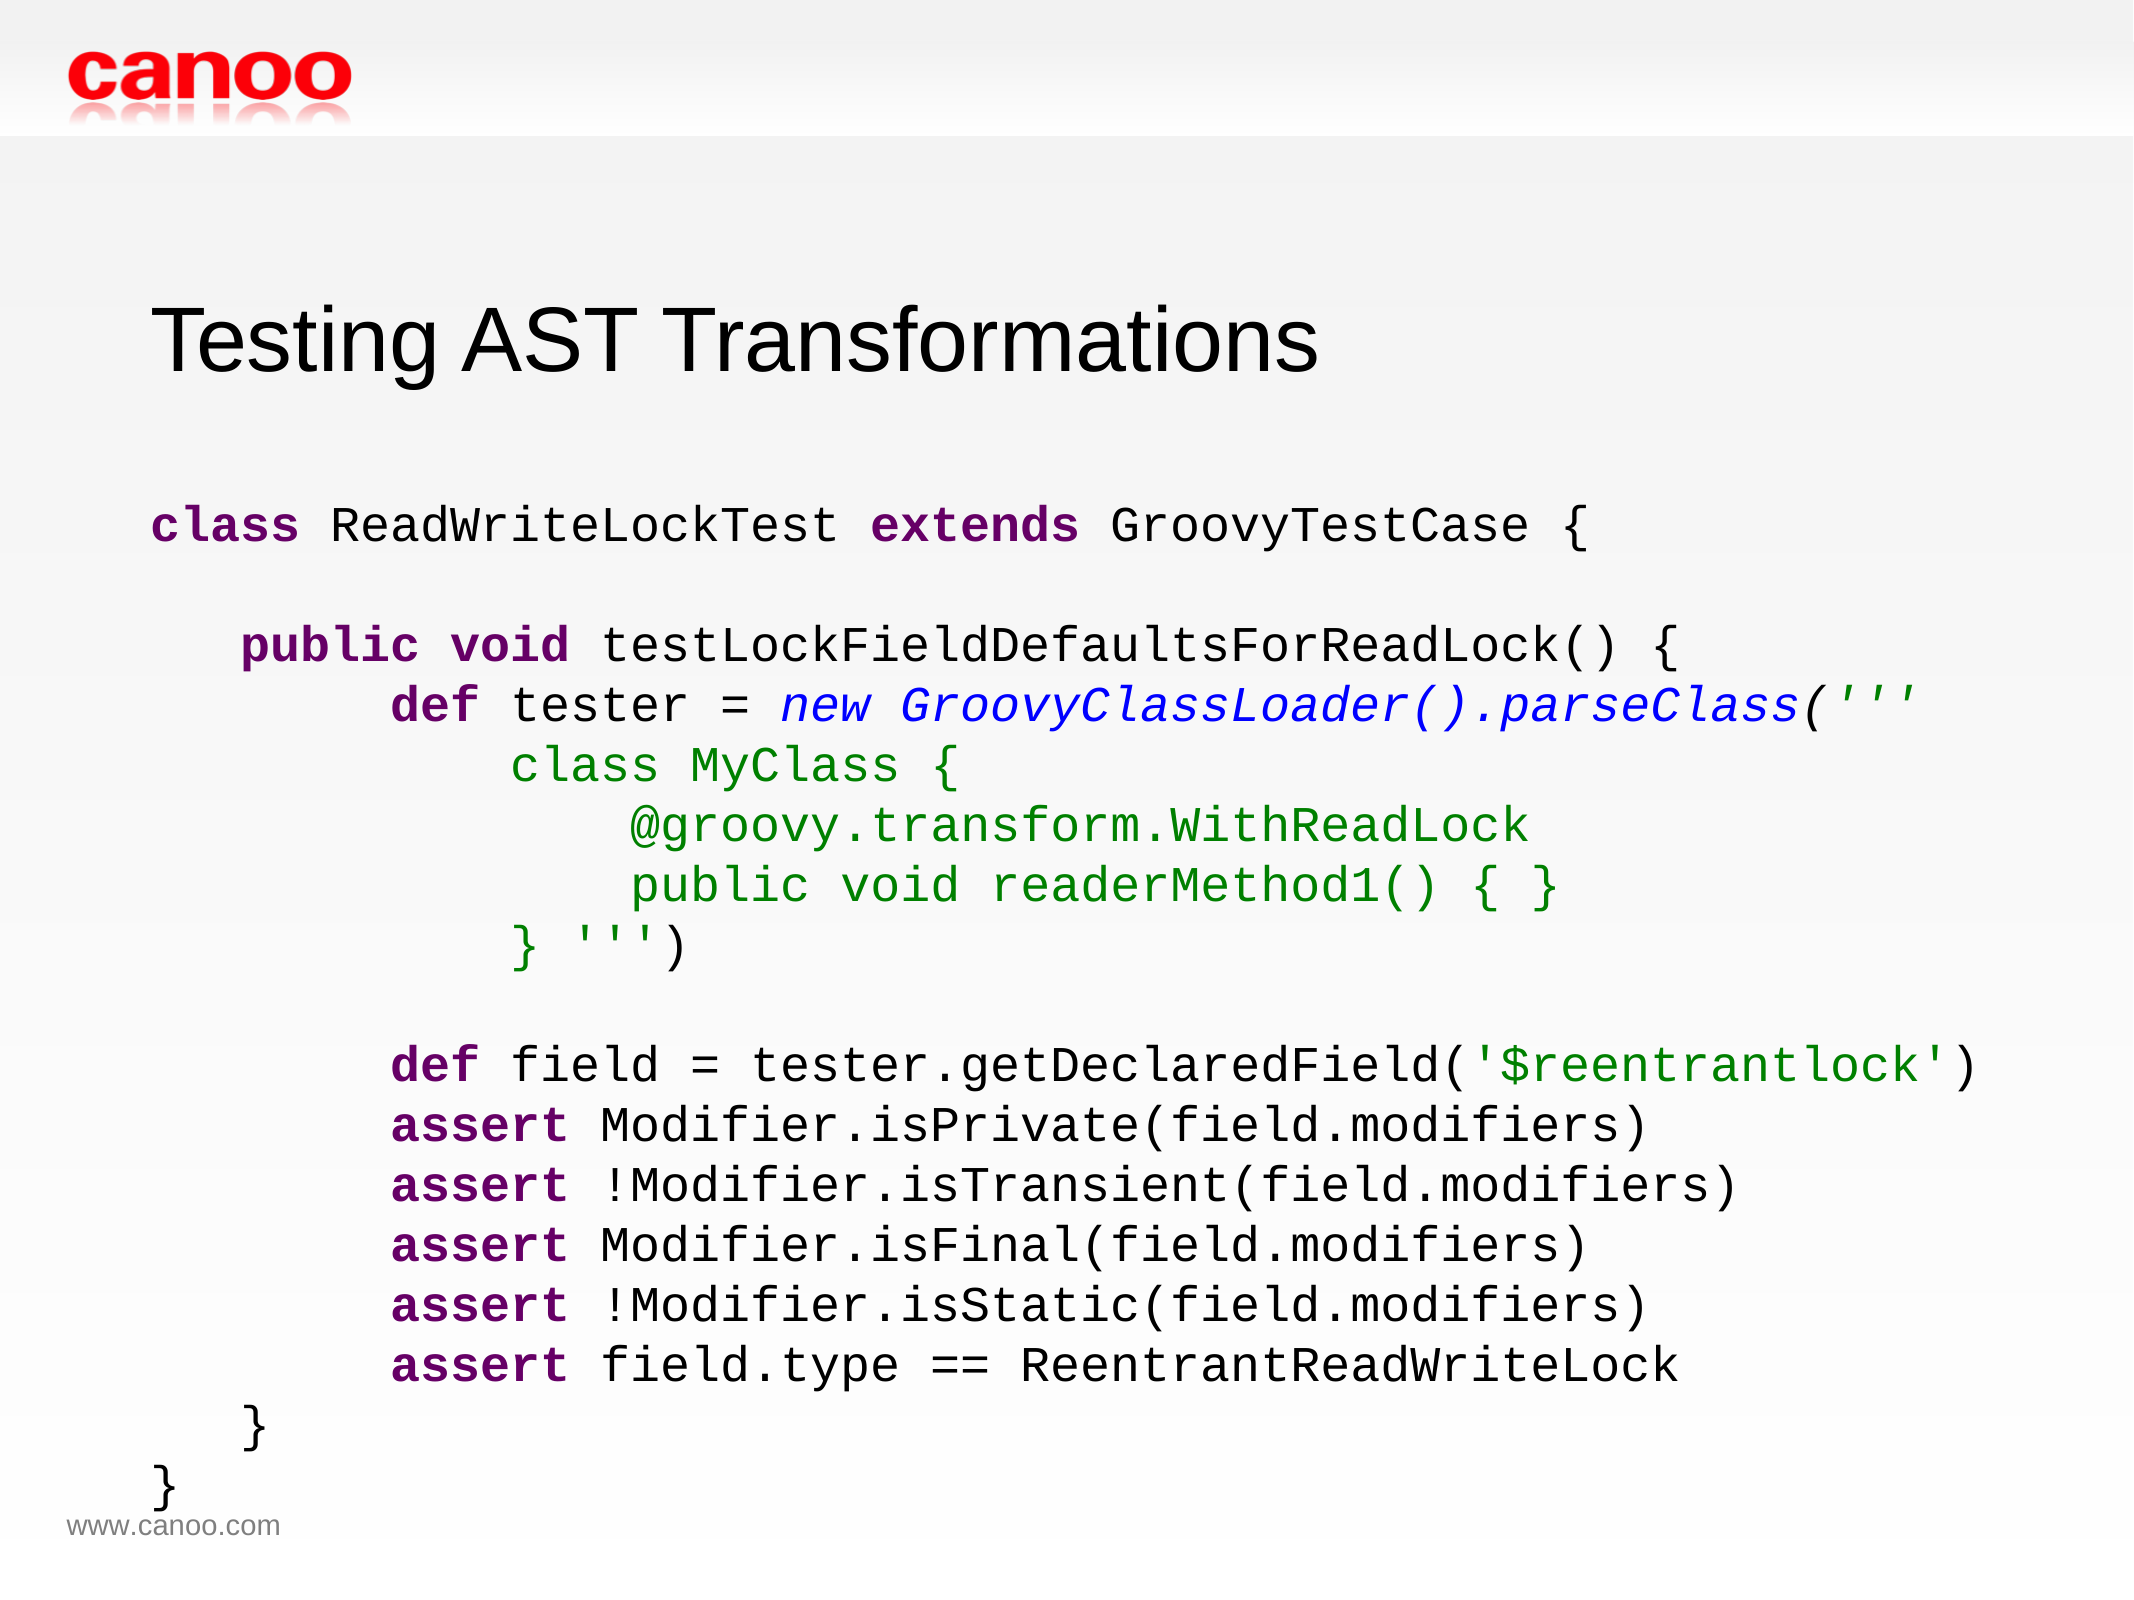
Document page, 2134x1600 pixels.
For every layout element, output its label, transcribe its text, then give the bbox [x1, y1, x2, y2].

picture [65, 48, 353, 154]
text_box Testing AST Transformations class ReadWriteLockTest extends GroovyTestCase { public void testLockFieldDefaultsForReadLock() { def tester = new GroovyClassLoader().parseClass(''' class MyClass { @groovy.transform.WithReadLock public void readerMethod1() { } } ''') def field = tester.getDeclaredField('$reentrantlock') assert Modifier.isPrivate(field.modifiers) assert !Modifier.isTransient(field.modifiers) assert Modifier.isFinal(field.modifiers) assert !Modifier.isStatic(field.modifiers) assert field.type == ReentrantReadWriteLock } } [150, 225, 2101, 1512]
